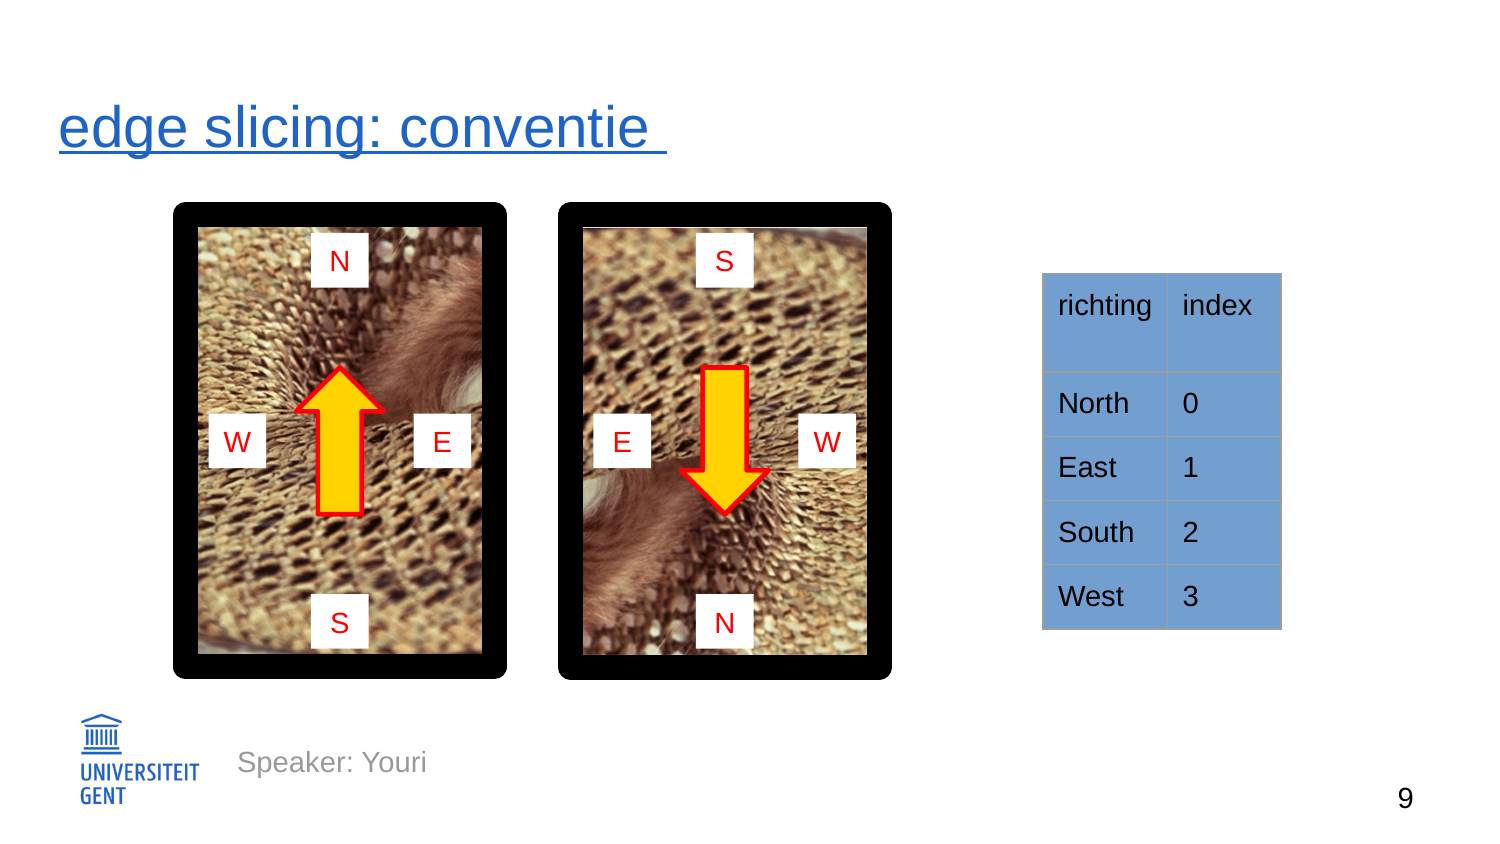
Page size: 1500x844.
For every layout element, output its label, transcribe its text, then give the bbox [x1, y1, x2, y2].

table_cell South [1044, 501, 1167, 564]
table_cell 0 [1168, 373, 1280, 436]
text_box S [695, 232, 754, 288]
table_header index [1168, 274, 1280, 371]
picture [198, 227, 482, 655]
table_cell West [1044, 565, 1167, 628]
picture [41, 683, 242, 844]
text_box N [695, 594, 754, 649]
table_cell 1 [1168, 437, 1280, 500]
table_cell 2 [1168, 501, 1280, 564]
text_box N [310, 232, 369, 288]
text_box W [208, 413, 267, 469]
table_cell North [1044, 373, 1167, 436]
text_box [295, 367, 384, 515]
text_box [680, 367, 769, 515]
text_box E [593, 413, 652, 469]
text_box W [798, 413, 857, 469]
title edge slicing: conventie [51, 72, 1449, 167]
table_header richting [1044, 274, 1167, 371]
text_box E [413, 413, 472, 469]
table_cell 3 [1168, 565, 1280, 628]
text_box Speaker: Youri [222, 728, 609, 799]
picture [582, 227, 867, 655]
text_box S [310, 594, 369, 649]
slide_number <number> [1389, 764, 1480, 830]
table_cell East [1044, 437, 1167, 500]
